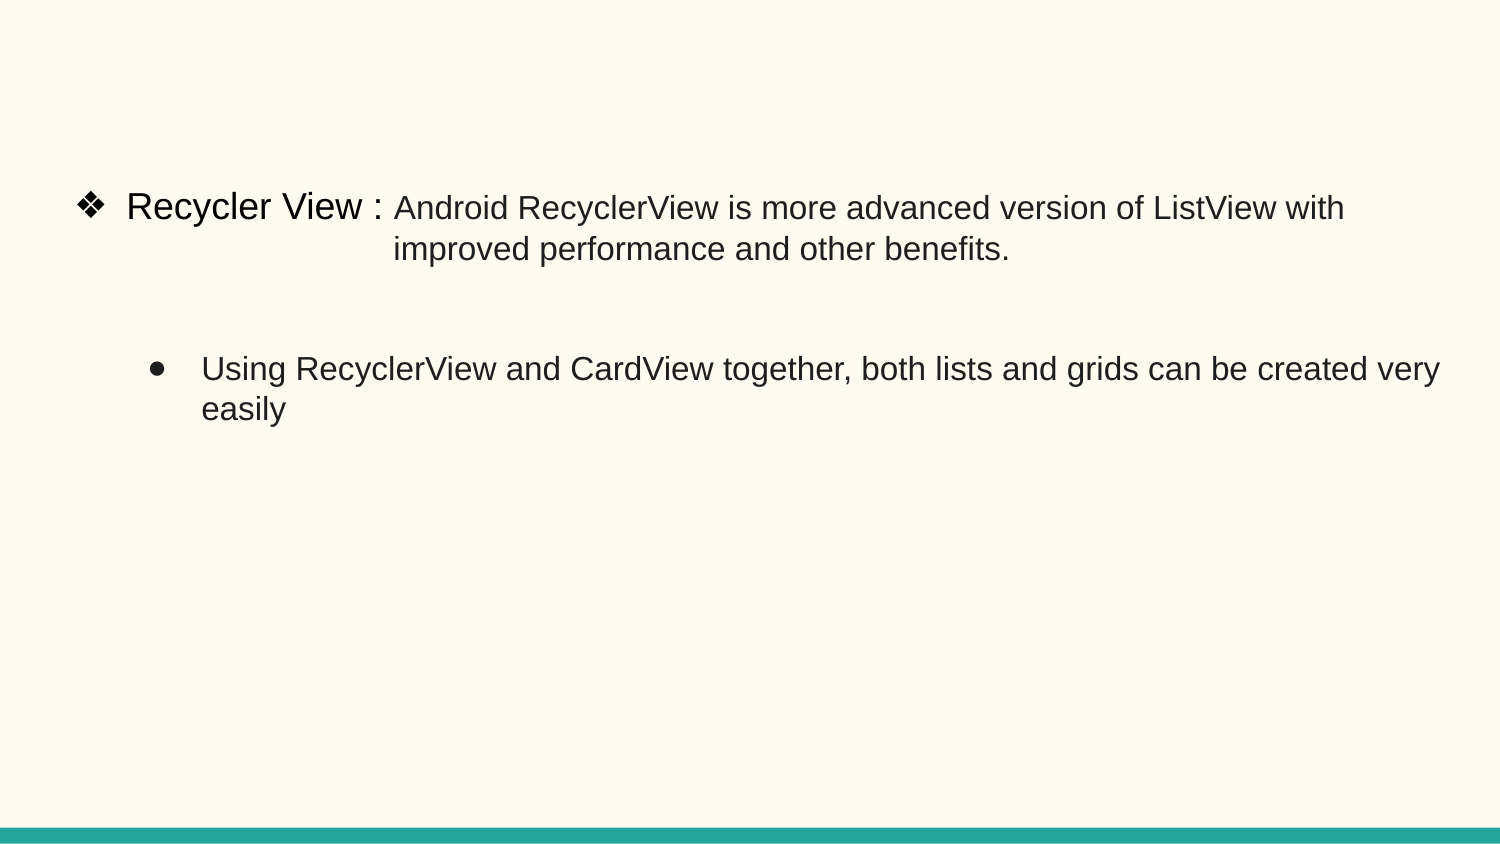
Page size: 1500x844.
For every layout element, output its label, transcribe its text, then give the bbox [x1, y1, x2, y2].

list Recycler View : Android RecyclerView is more advanced version of ListView with improved performance and other benefits. Using RecyclerView and CardView together, both lists and grids can be created very easily [51, 182, 1449, 603]
